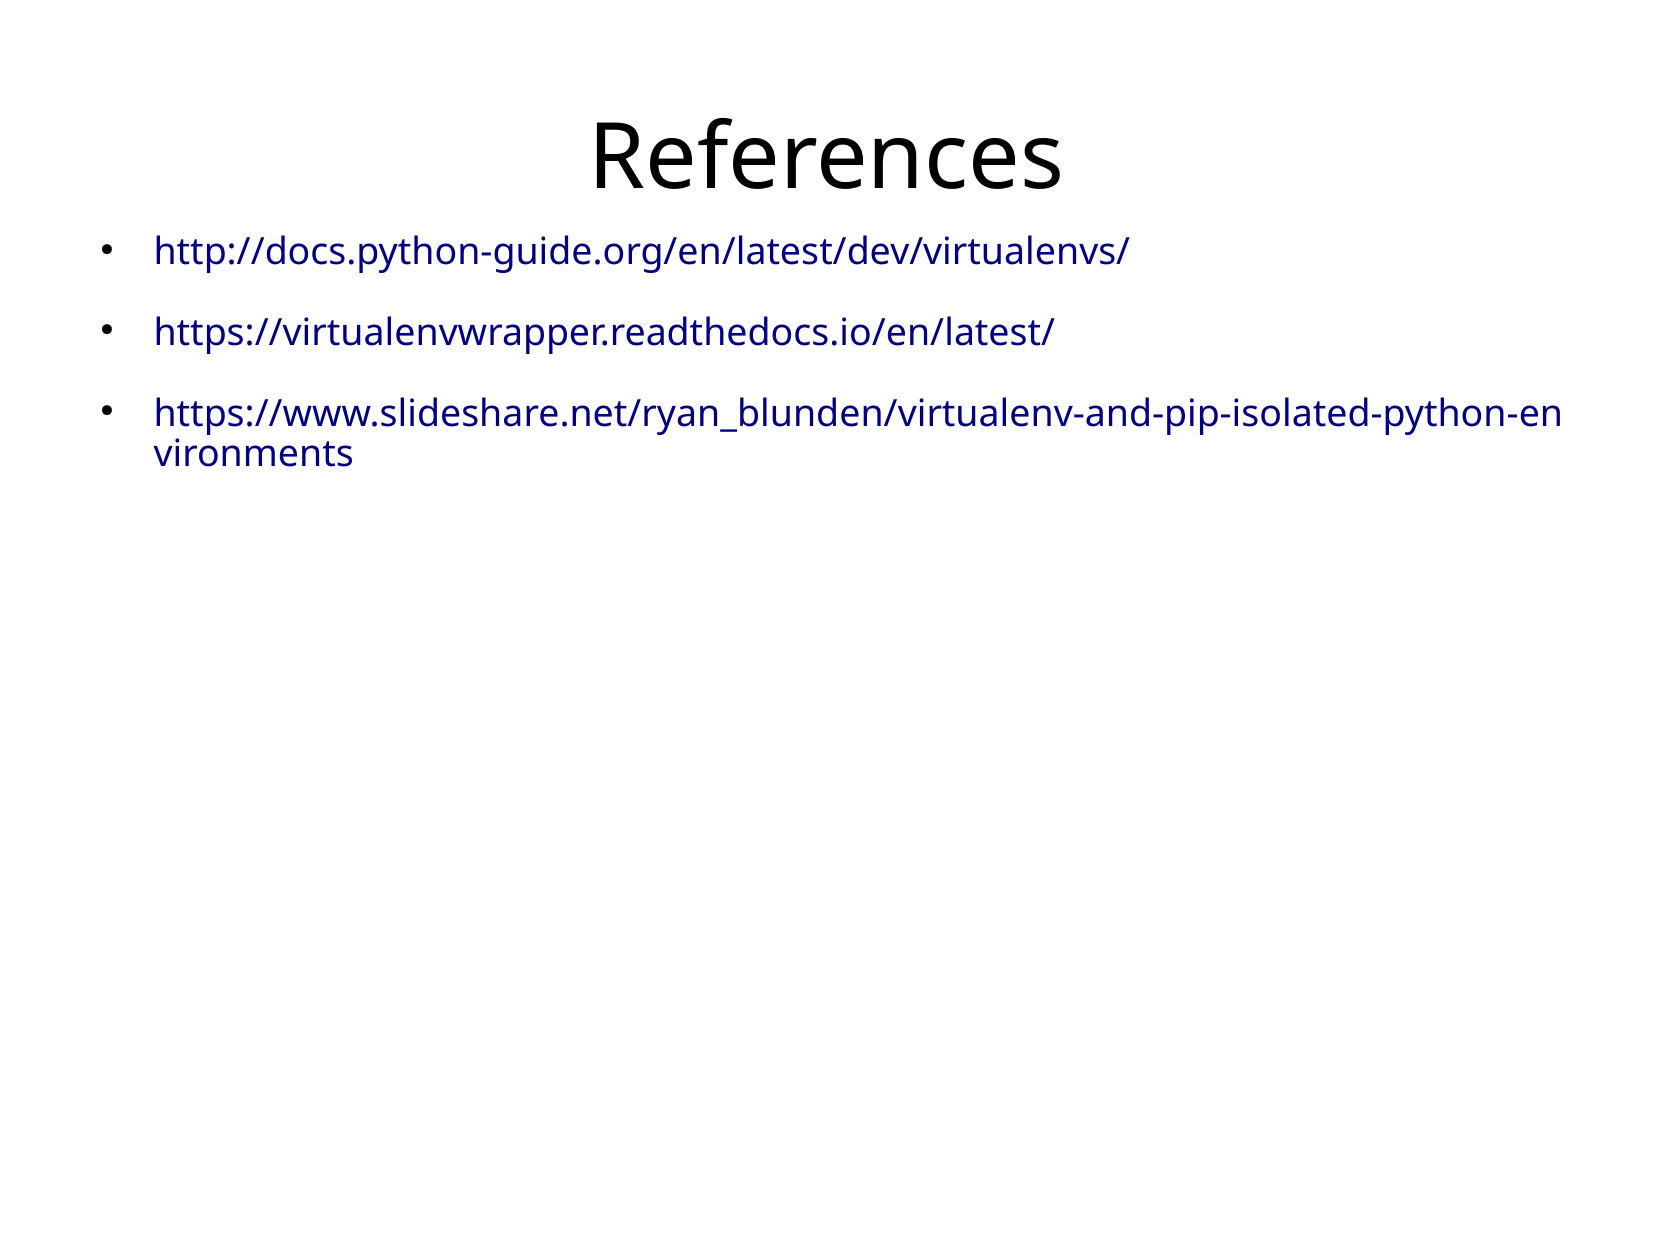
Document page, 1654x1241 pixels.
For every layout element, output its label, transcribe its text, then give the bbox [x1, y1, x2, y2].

title References [82, 49, 1571, 225]
list http://docs.python-guide.org/en/latest/dev/virtualenvs/ https://virtualenvwrapper.readthedocs.io/en/latest/ https://www.slideshare.net/ryan_blunden/virtualenv-and-pip-isolated-python-environments [82, 225, 1571, 1066]
